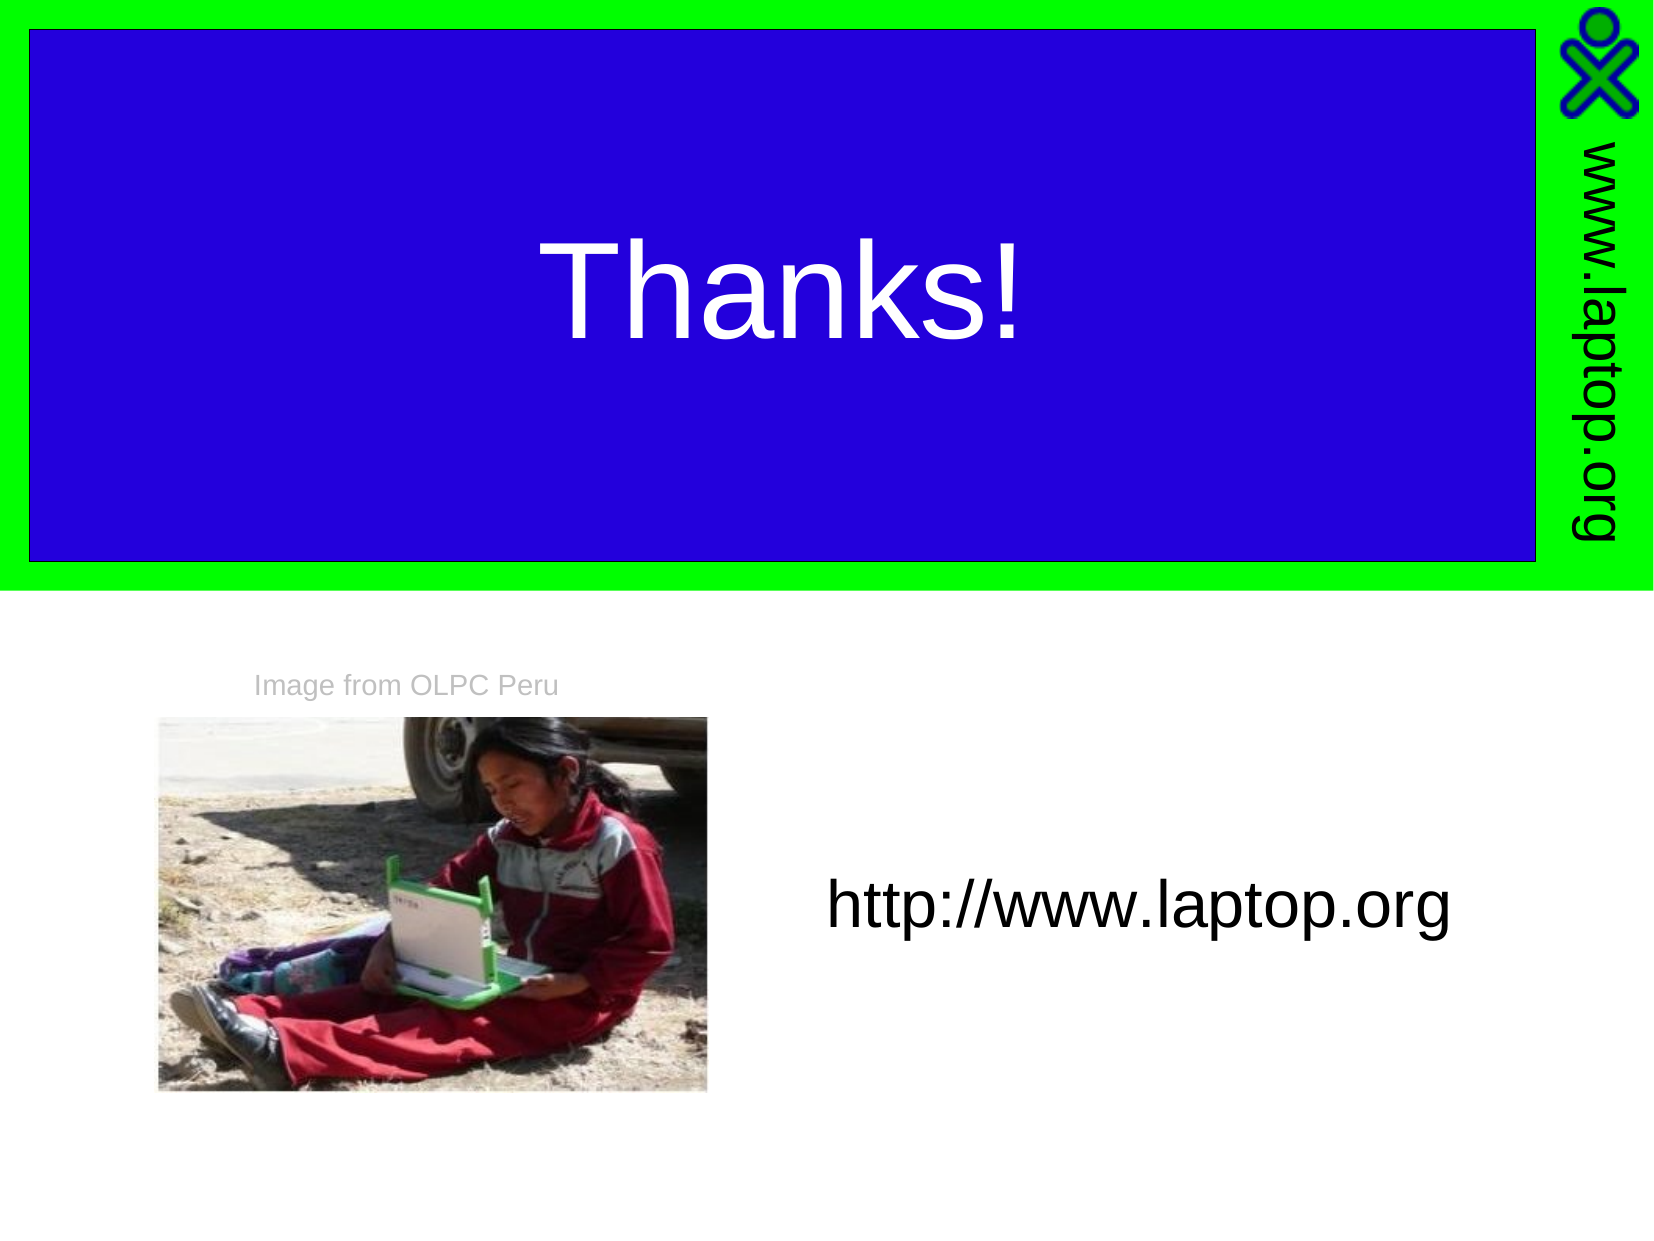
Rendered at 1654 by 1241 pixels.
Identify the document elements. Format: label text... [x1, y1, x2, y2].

subtitle http://www.laptop.org [708, 627, 1571, 1182]
title Thanks! [59, 56, 1506, 525]
picture [1559, 7, 1639, 119]
text_box Image from OLPC Peru [239, 661, 568, 709]
picture [154, 717, 709, 1093]
